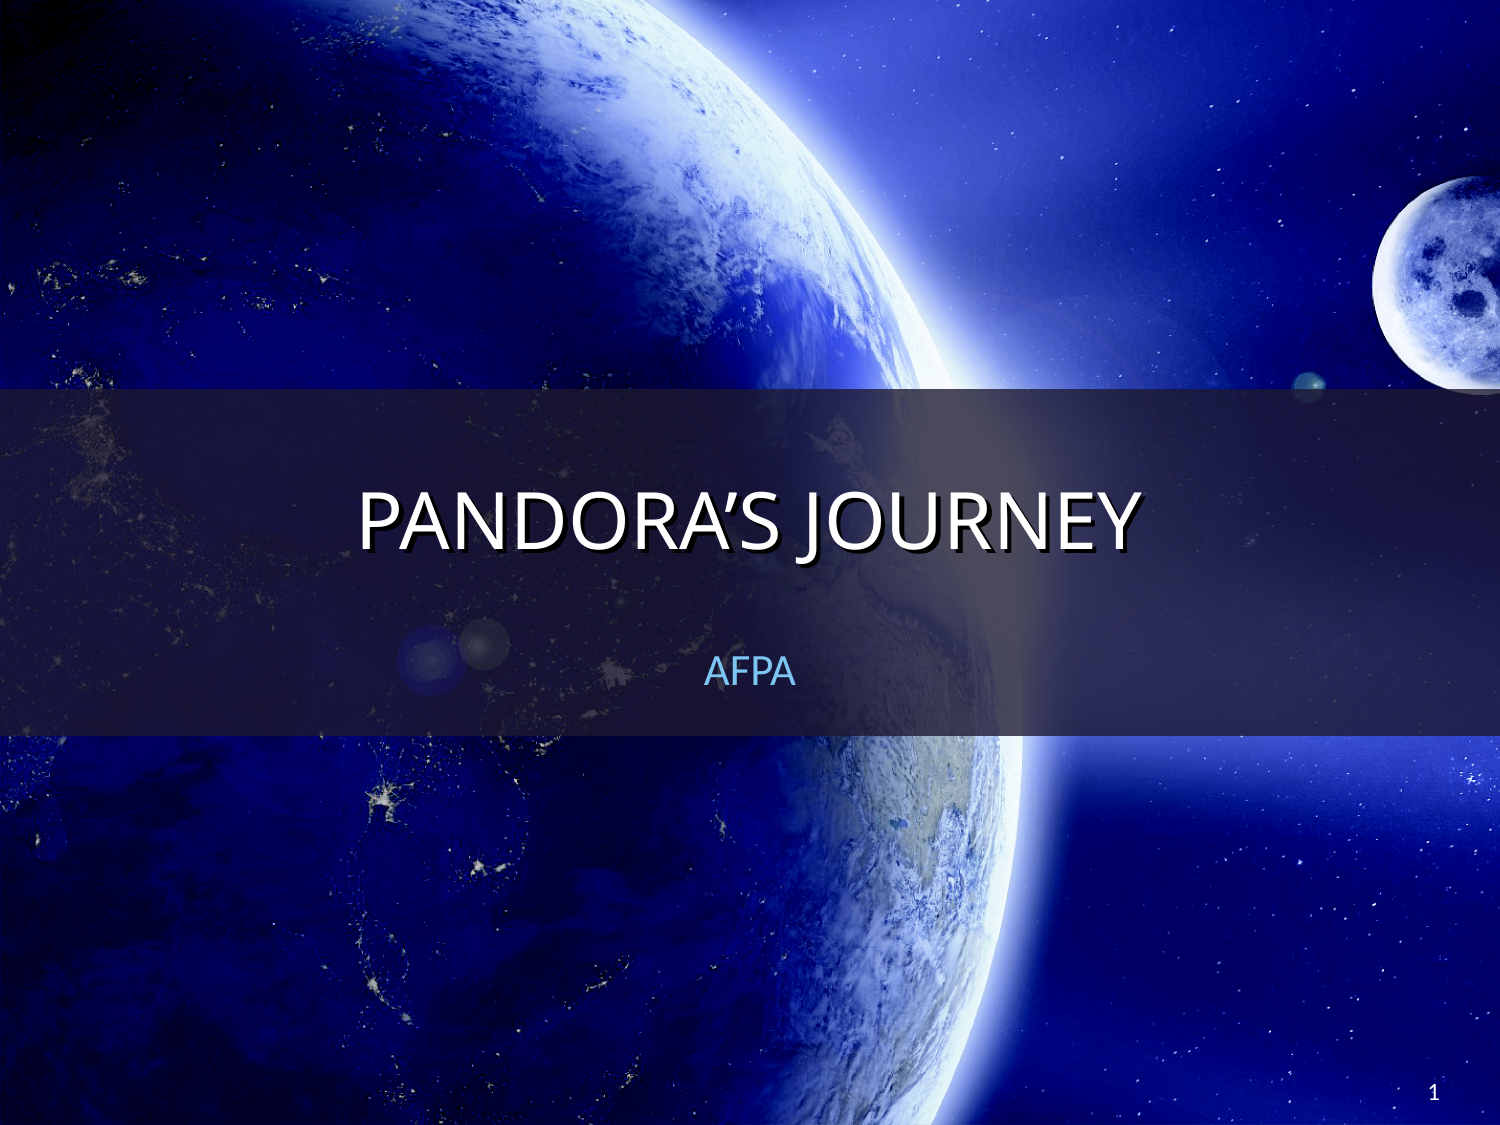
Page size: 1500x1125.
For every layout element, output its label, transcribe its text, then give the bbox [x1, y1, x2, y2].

text_box [1412, 1052, 1488, 1113]
title Pandora’s journey [75, 462, 1426, 577]
list AFPA [75, 596, 1426, 702]
